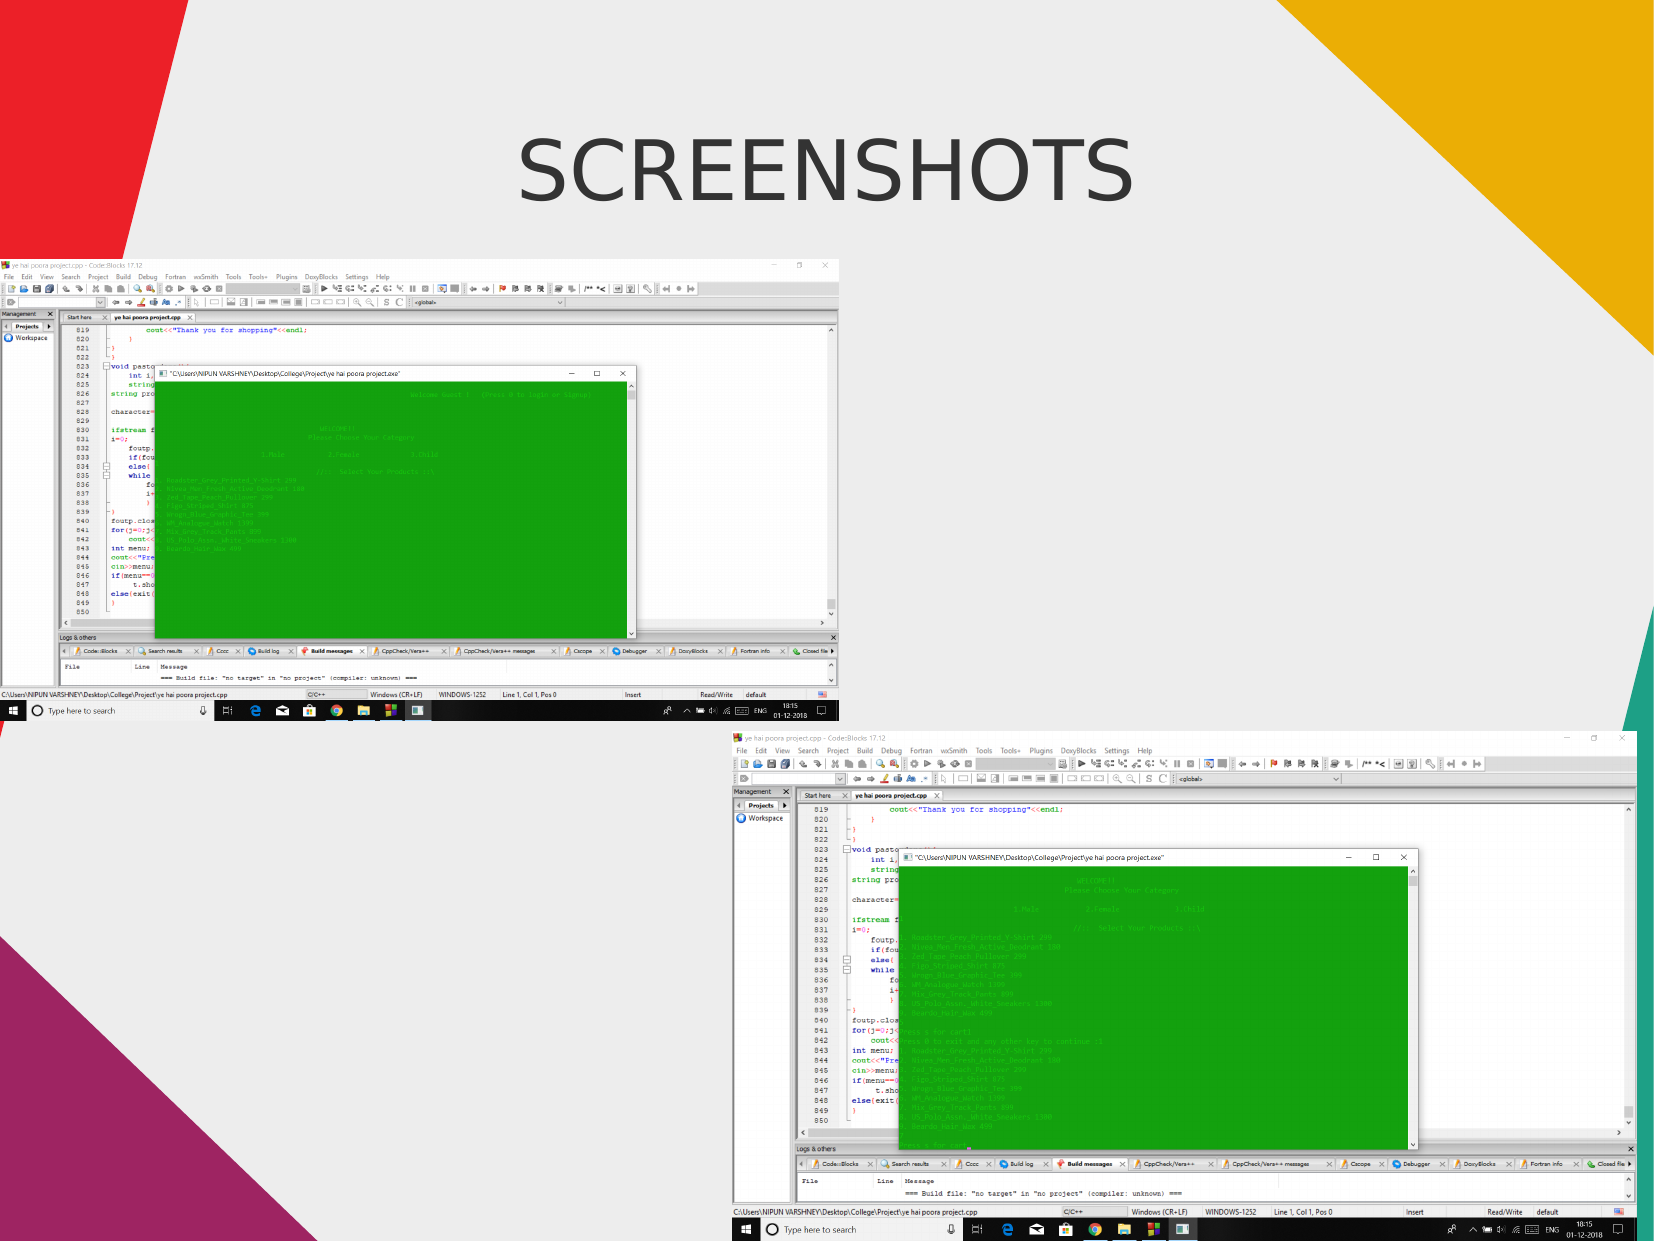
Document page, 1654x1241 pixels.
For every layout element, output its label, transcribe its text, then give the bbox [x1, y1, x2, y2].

title SCREENSHOTS [114, 73, 1539, 271]
picture [0, 259, 839, 721]
picture [732, 731, 1637, 1241]
